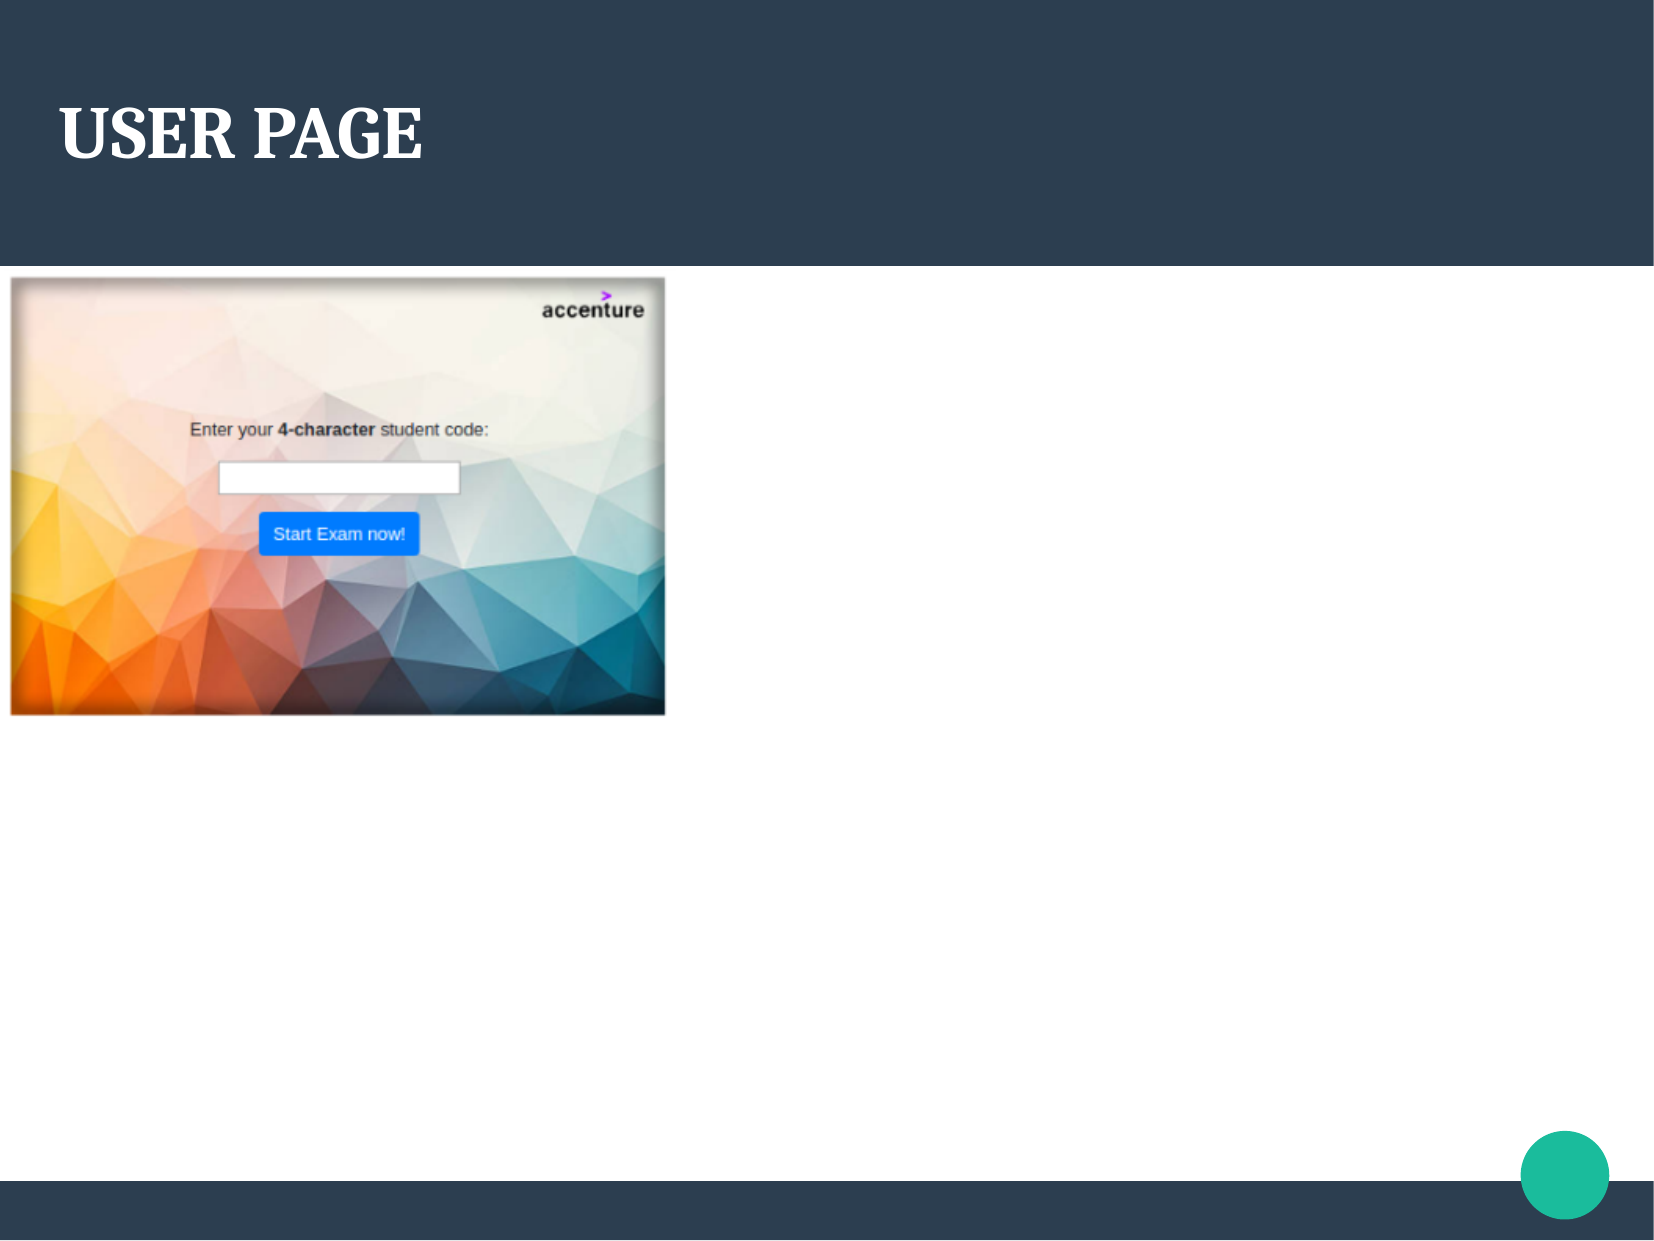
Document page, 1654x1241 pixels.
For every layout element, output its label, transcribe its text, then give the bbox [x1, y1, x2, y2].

title USER PAGE [59, 82, 1595, 174]
picture [4, 269, 676, 724]
